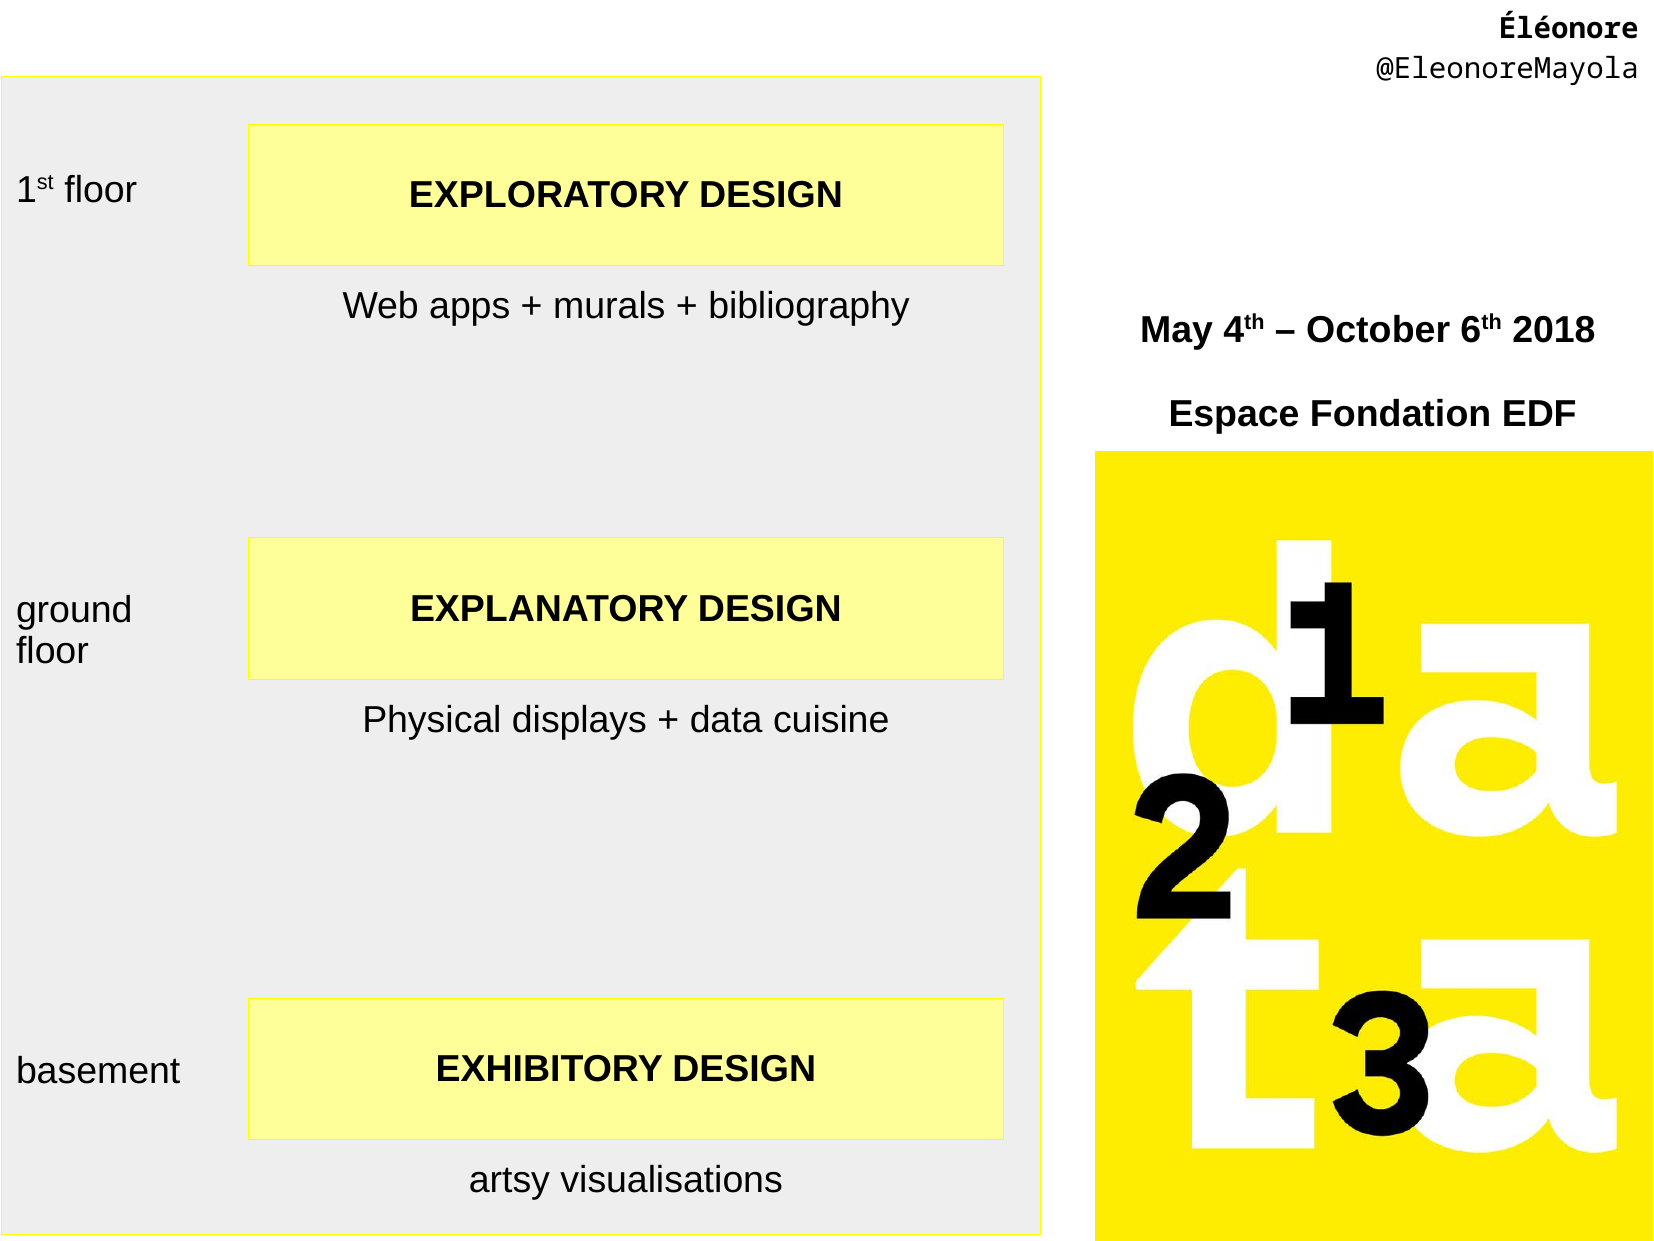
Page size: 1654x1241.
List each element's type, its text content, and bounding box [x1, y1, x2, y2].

text_box Physical displays + data cuisine [248, 690, 1004, 748]
text_box 1st floor ground floor basement [1, 76, 1041, 1235]
text_box EXPLANATORY DESIGN [248, 537, 1004, 680]
text_box EXPLORATORY DESIGN [248, 124, 1004, 266]
text_box EXHIBITORY DESIGN [248, 998, 1004, 1140]
text_box artsy visualisations [248, 1151, 1004, 1208]
text_box Web apps + murals + bibliography [248, 277, 1004, 376]
text_box Éléonore @EleonoreMayola [1305, 0, 1654, 83]
text_box May 4th – October 6th 2018 Espace Fondation EDF [1092, 301, 1654, 443]
picture [1095, 451, 1654, 1241]
